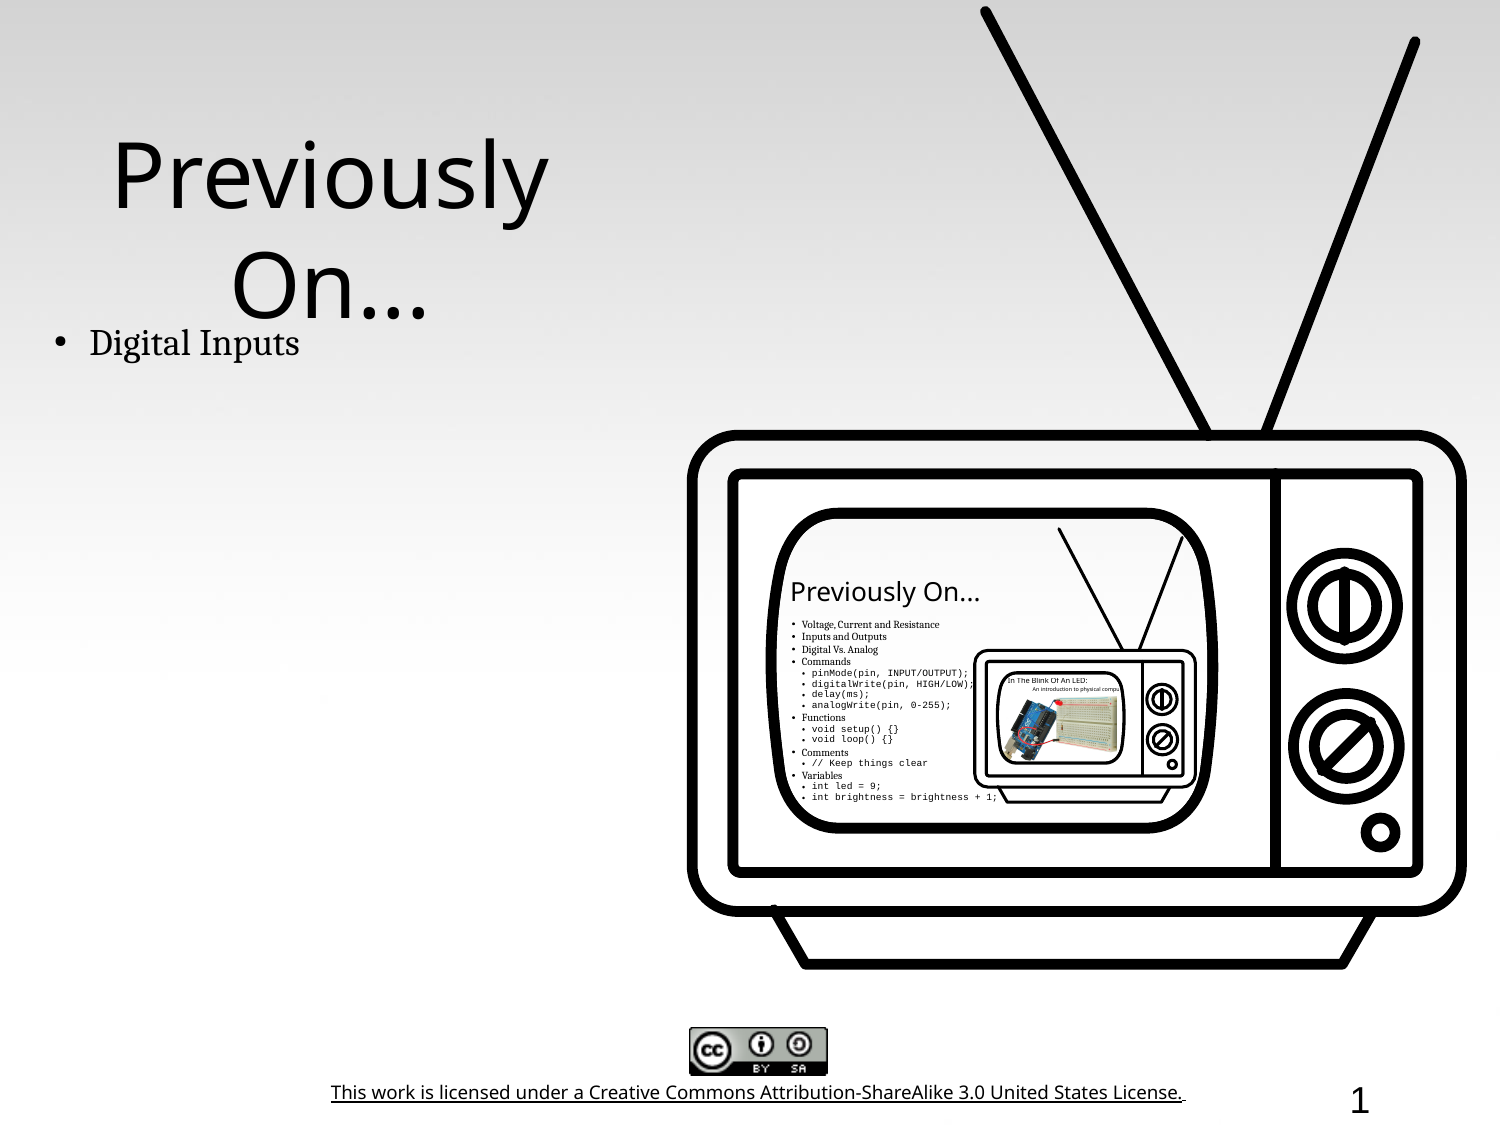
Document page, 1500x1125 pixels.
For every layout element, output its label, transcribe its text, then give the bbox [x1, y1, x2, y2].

title Previously On... [23, 132, 637, 321]
text_box Digital Inputs [39, 314, 781, 977]
picture [0, 0, 1500, 1125]
